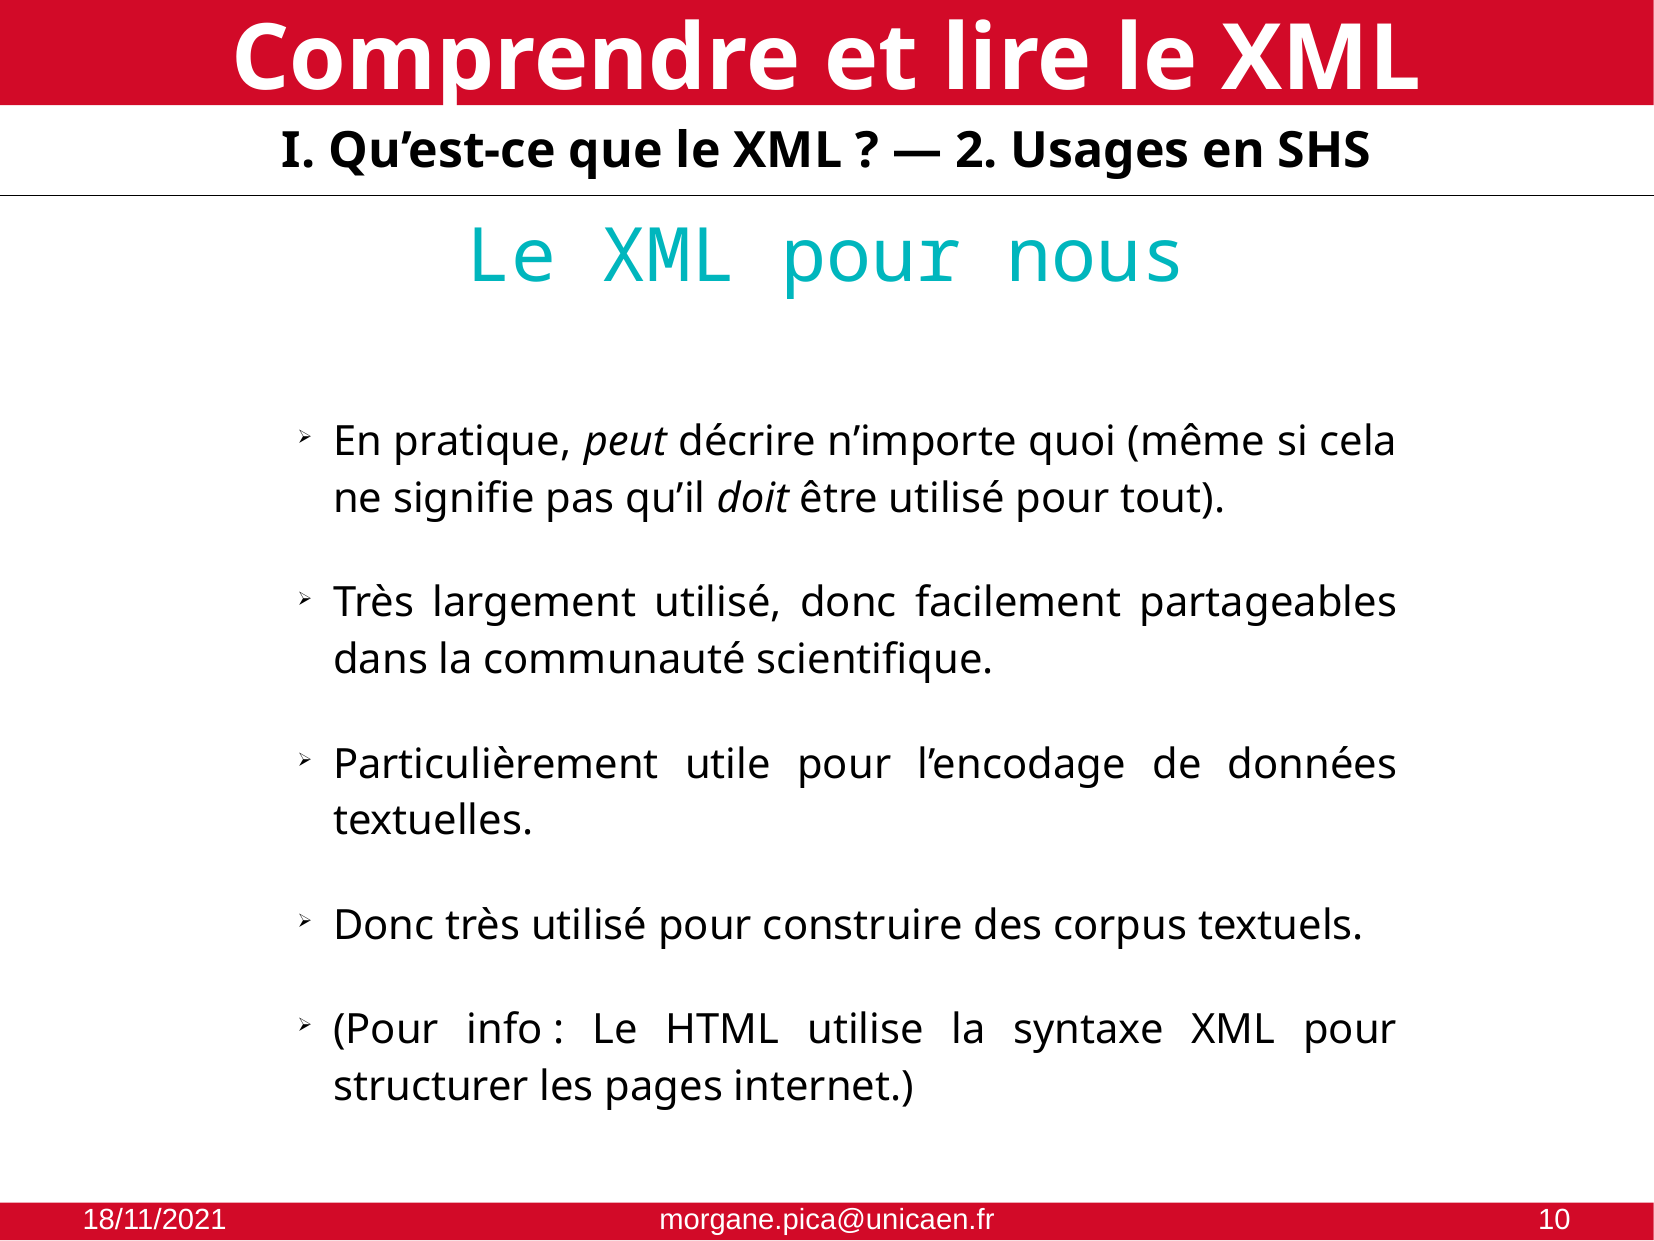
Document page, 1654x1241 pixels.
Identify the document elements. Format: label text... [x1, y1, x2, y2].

title Comprendre et lire le XML [0, 0, 1654, 106]
text_box Le XML pour nous [161, 196, 1493, 284]
title I. Qu’est-ce que le XML ? — 2. Usages en SHS [0, 106, 1654, 191]
text_box En pratique, peut décrire n’importe quoi (même si cela ne signifie pas qu’il doit être utilisé pour tout). Très largement utilisé, donc facilement partageables dans la communauté scientifique. Particulièrement utile pour l’encodage de données textuelles. Donc très utilisé pour construire des corpus textuels. (Pour info : Le HTML utilise la syntaxe XML pour structurer les pages internet.) [282, 403, 1413, 1174]
